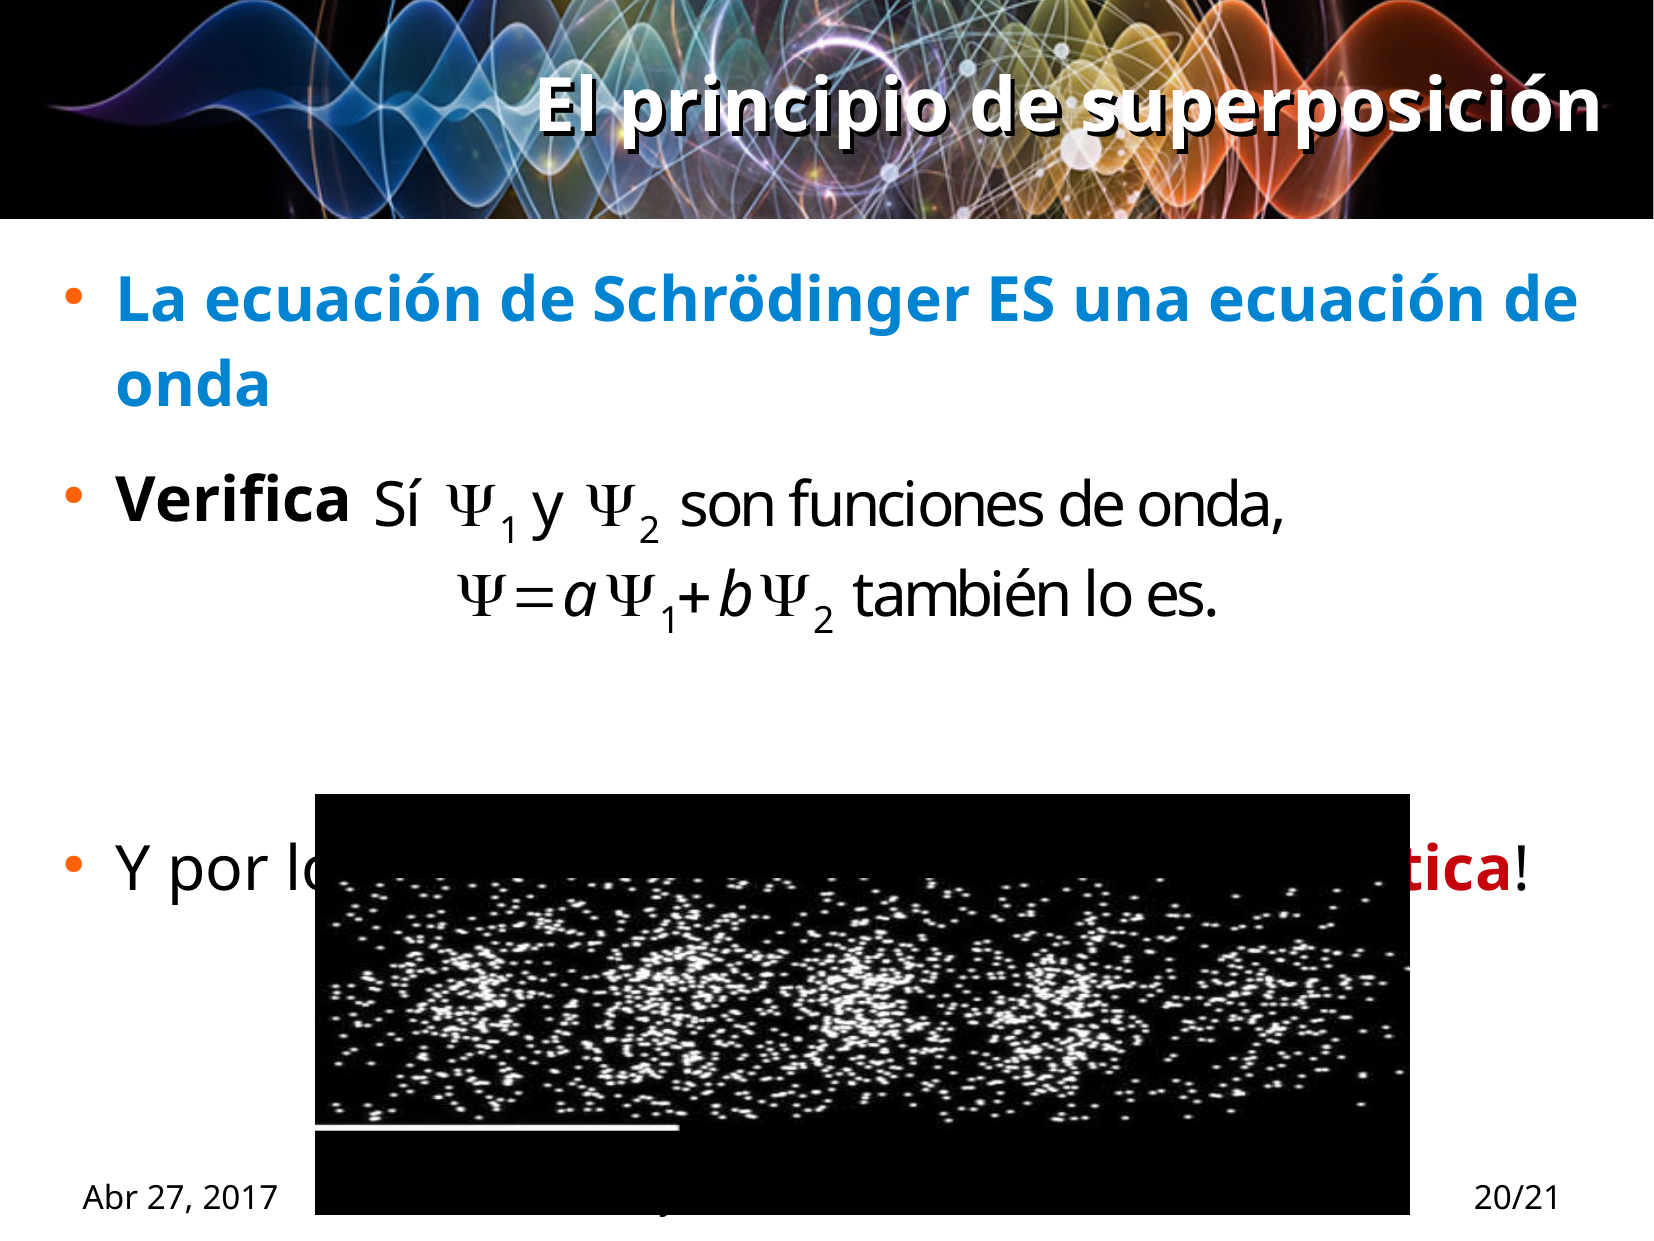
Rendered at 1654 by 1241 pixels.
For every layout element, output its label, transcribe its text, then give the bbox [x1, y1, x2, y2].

picture [0, 0, 1654, 219]
list La ecuación de Schrödinger ES una ecuación de onda Verifica el principio de superposición: Y por lo tanto ¡existe la interferencia cuántica! [45, 255, 1606, 1156]
title El principio de superposición [45, 15, 1606, 191]
picture [315, 794, 1410, 1216]
chart [367, 465, 1306, 644]
